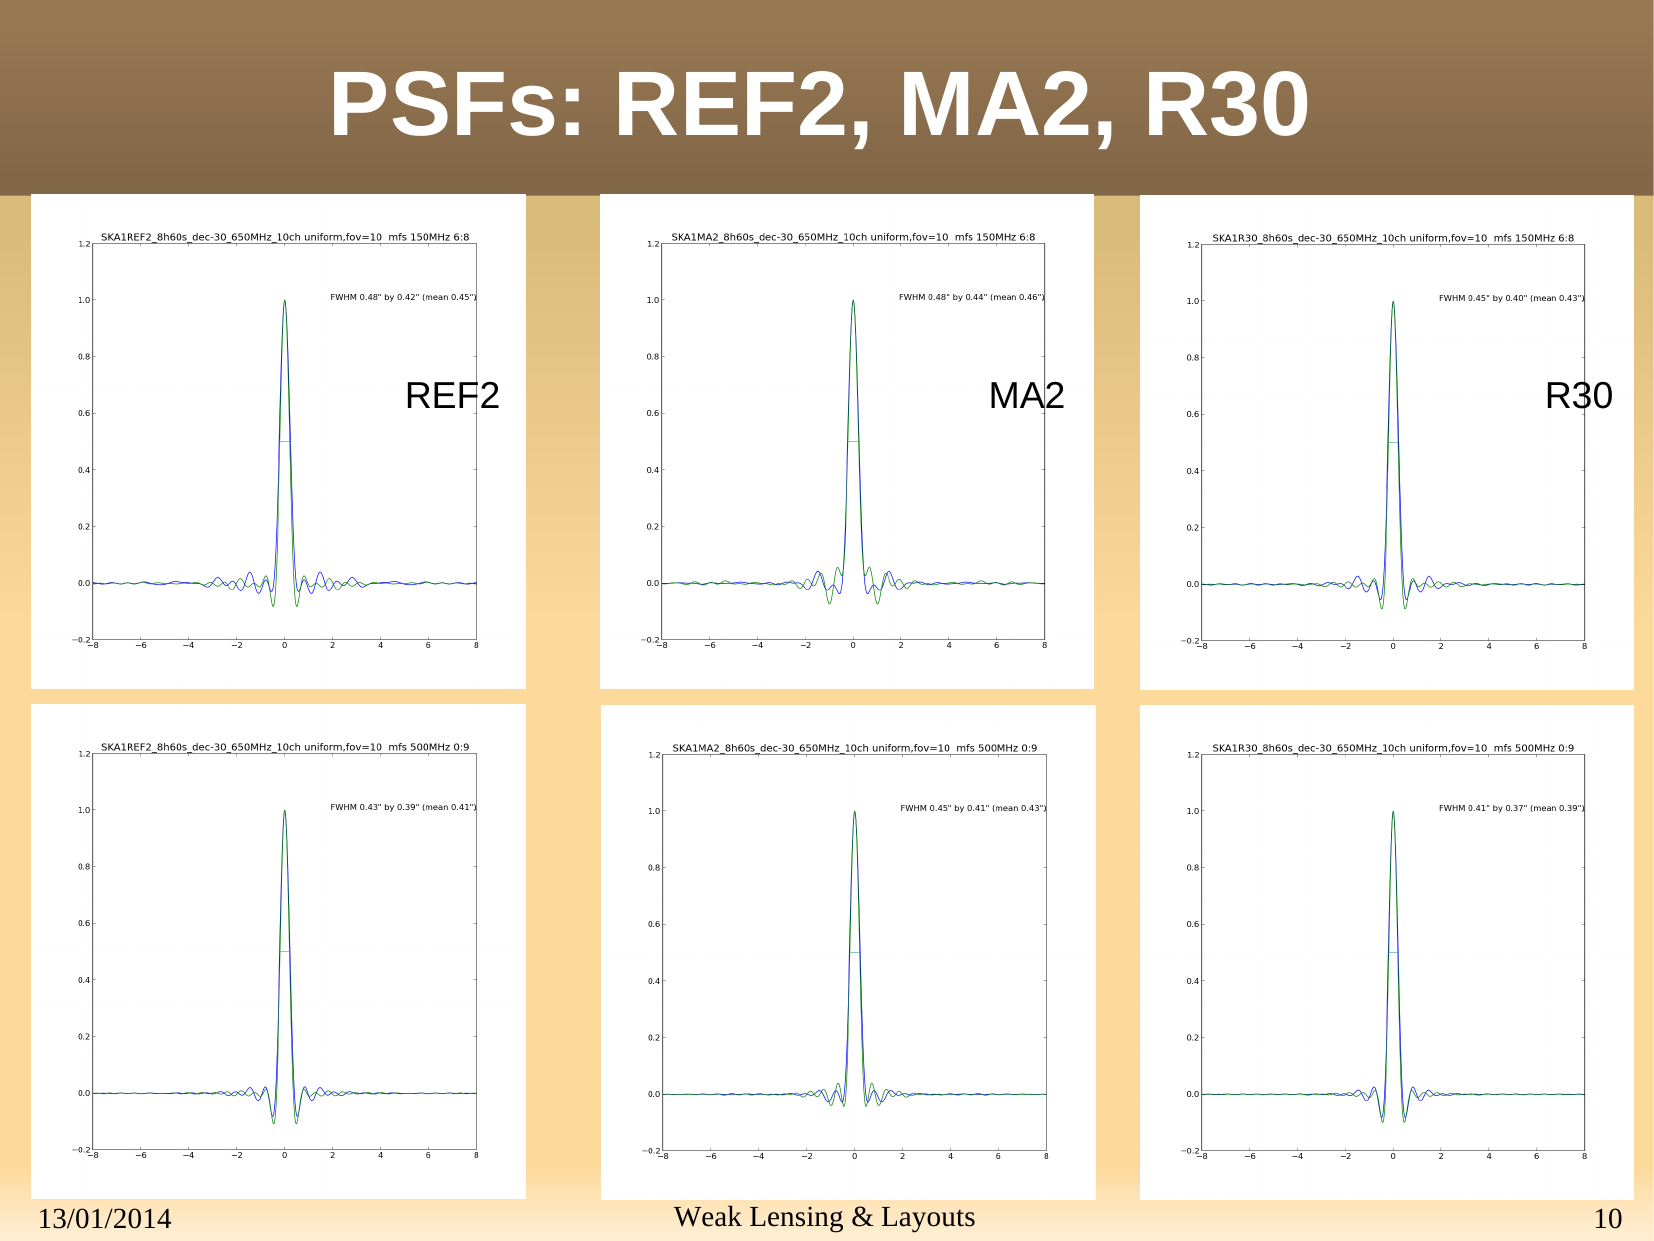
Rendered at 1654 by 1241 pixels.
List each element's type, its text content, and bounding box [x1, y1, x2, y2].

picture [0, 0, 1654, 1241]
text_box R30 [1530, 367, 1629, 425]
title PSFs: REF2, MA2, R30 [76, 0, 1565, 208]
text_box MA2 [973, 367, 1081, 425]
text_box REF2 [390, 367, 516, 425]
